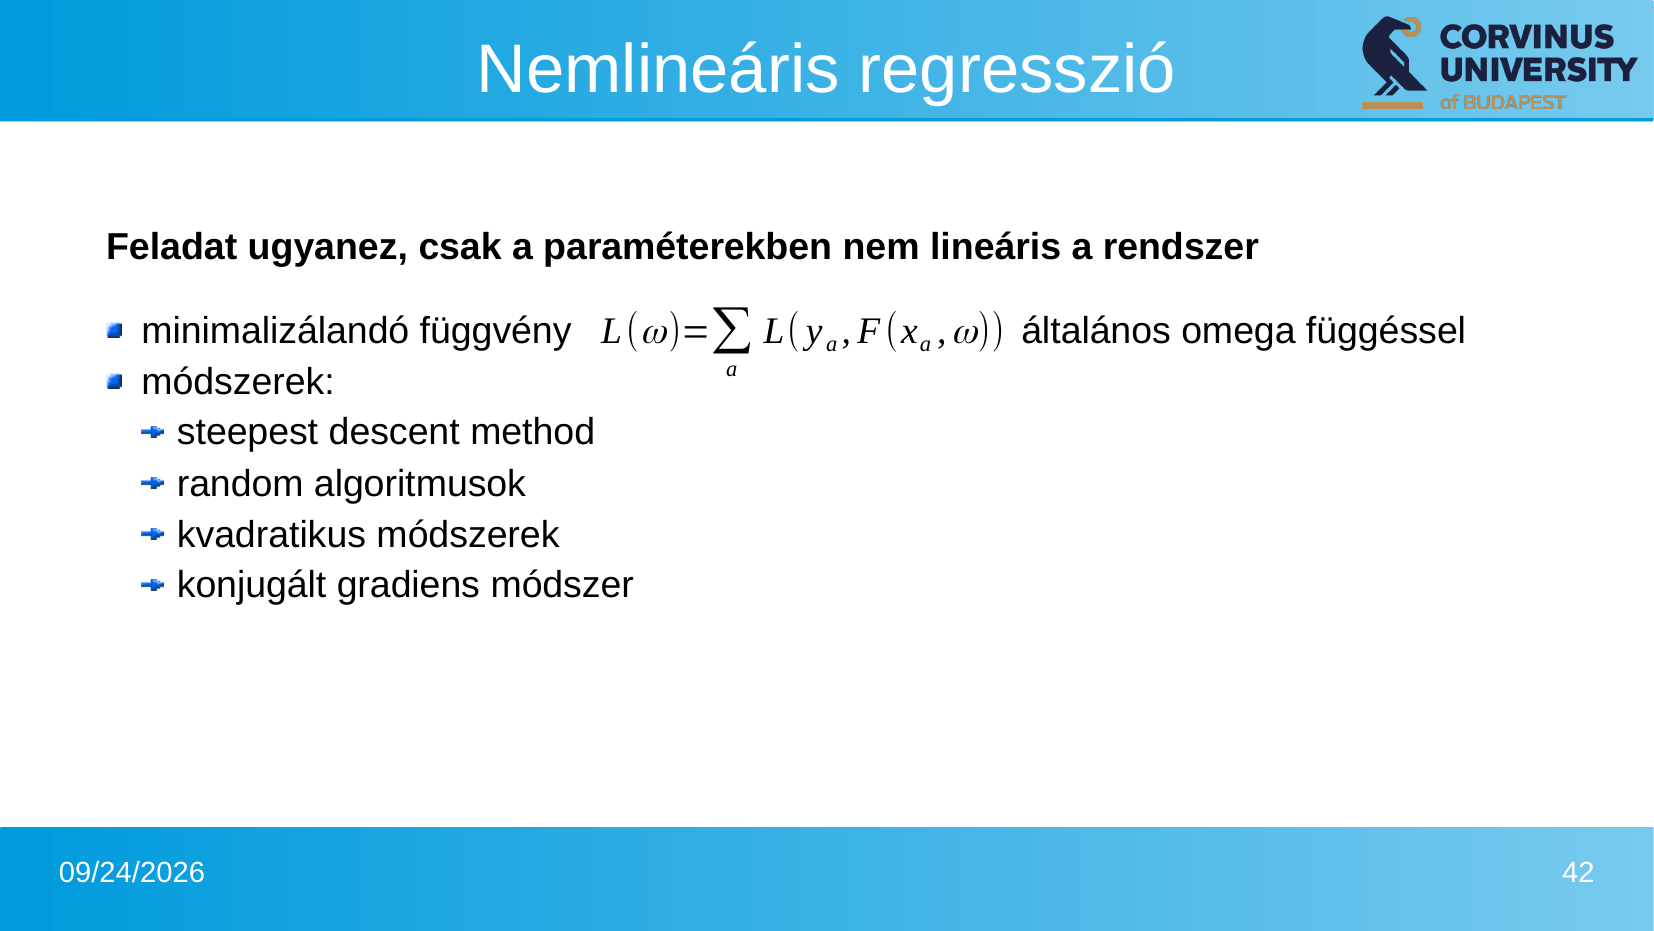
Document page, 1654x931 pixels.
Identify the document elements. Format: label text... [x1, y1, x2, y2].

picture [1362, 16, 1638, 109]
chart [599, 304, 1005, 382]
title Nemlineáris regresszió [59, 29, 1362, 108]
text_box Feladat ugyanez, csak a paraméterekben nem lineáris a rendszer minimalizálandó függvény általános omega függéssel módszerek: steepest descent method random algoritmusok kvadratikus módszerek konjugált gradiens módszer [91, 217, 1596, 638]
